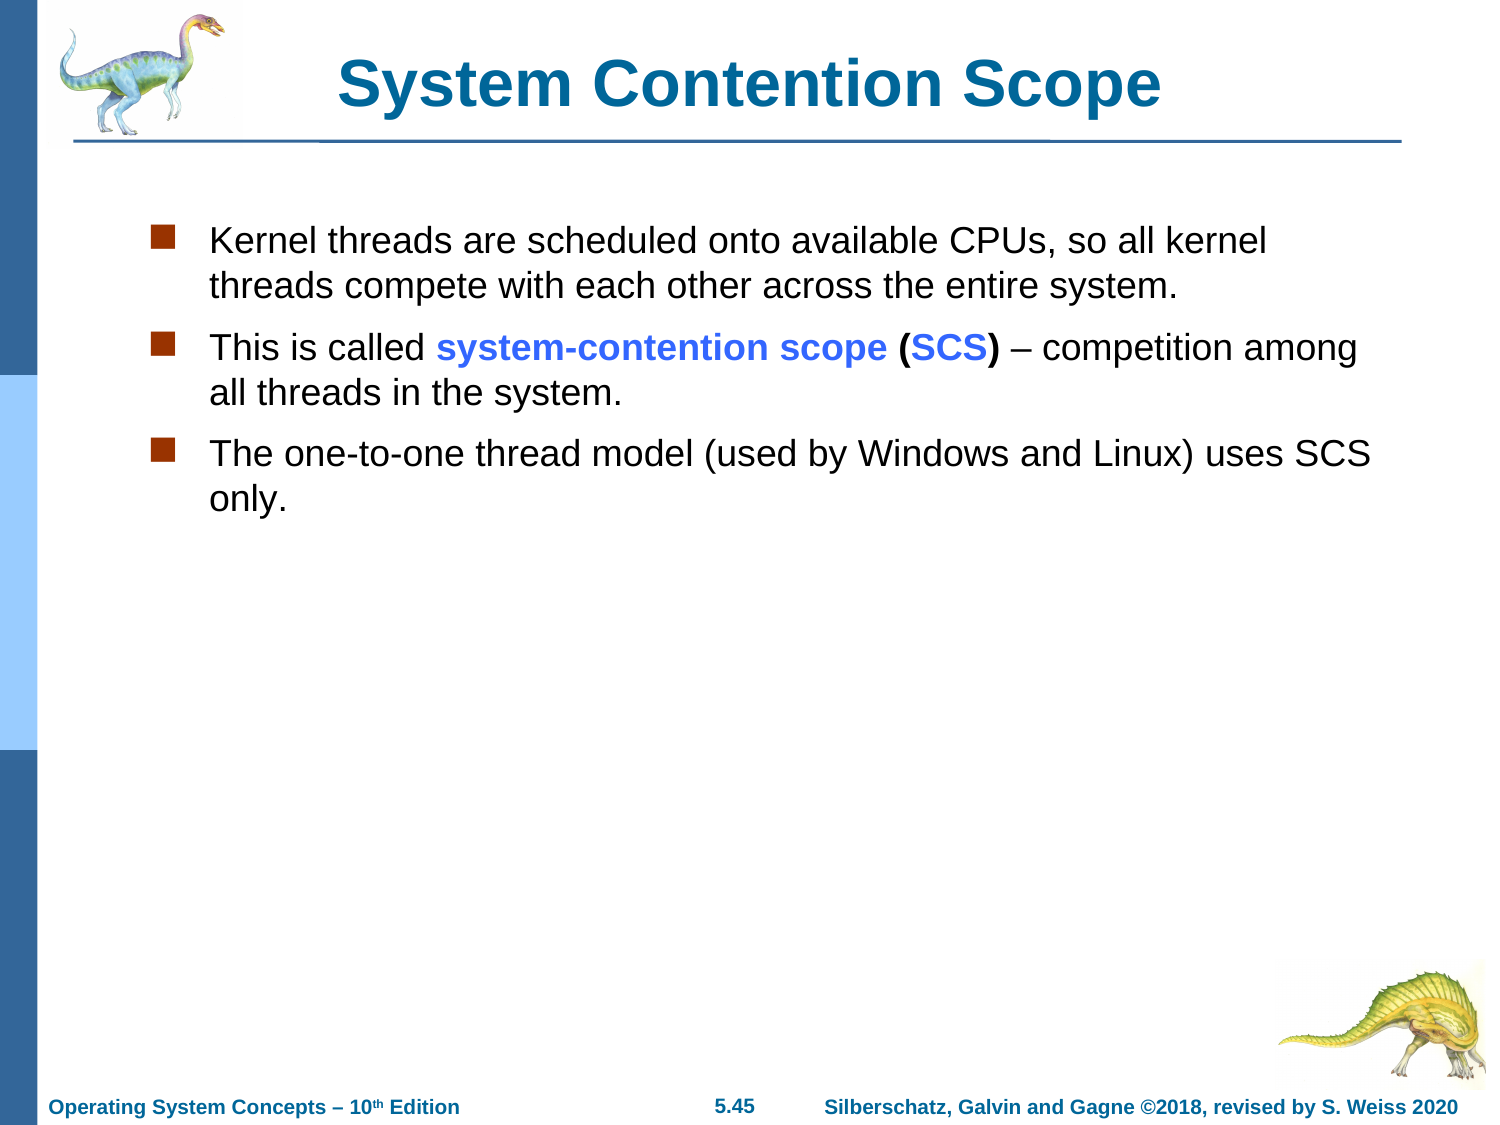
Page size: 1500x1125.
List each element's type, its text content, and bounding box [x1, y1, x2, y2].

text_box Kernel threads are scheduled onto available CPUs, so all kernel threads compete with each other across the entire system. This is called system-contention scope (SCS) – competition among all threads in the system. The one-to-one thread model (used by Windows and Linux) uses SCS only. [138, 208, 1396, 791]
picture [1275, 959, 1486, 1090]
text_box System Contention Scope [75, 33, 1426, 128]
picture [1141, 1099, 1149, 1104]
picture [46, 0, 243, 149]
